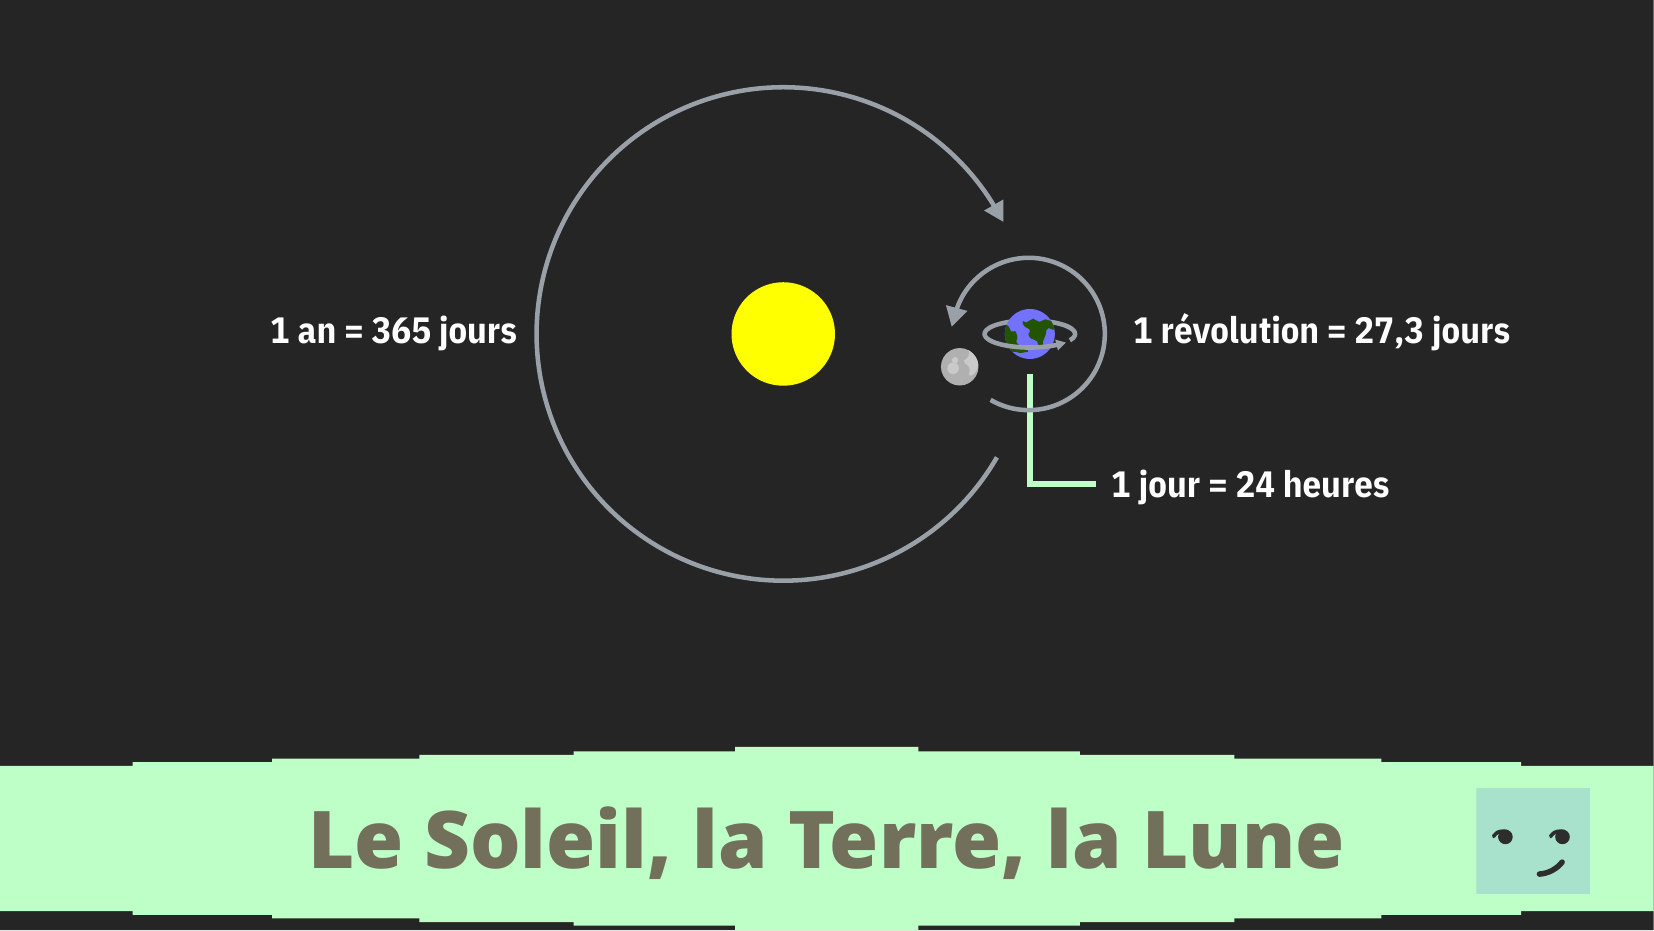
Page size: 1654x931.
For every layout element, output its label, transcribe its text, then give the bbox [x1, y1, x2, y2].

picture [143, 0, 1510, 741]
title Le Soleil, la Terre, la Lune [54, 783, 1600, 892]
picture [1476, 787, 1591, 894]
